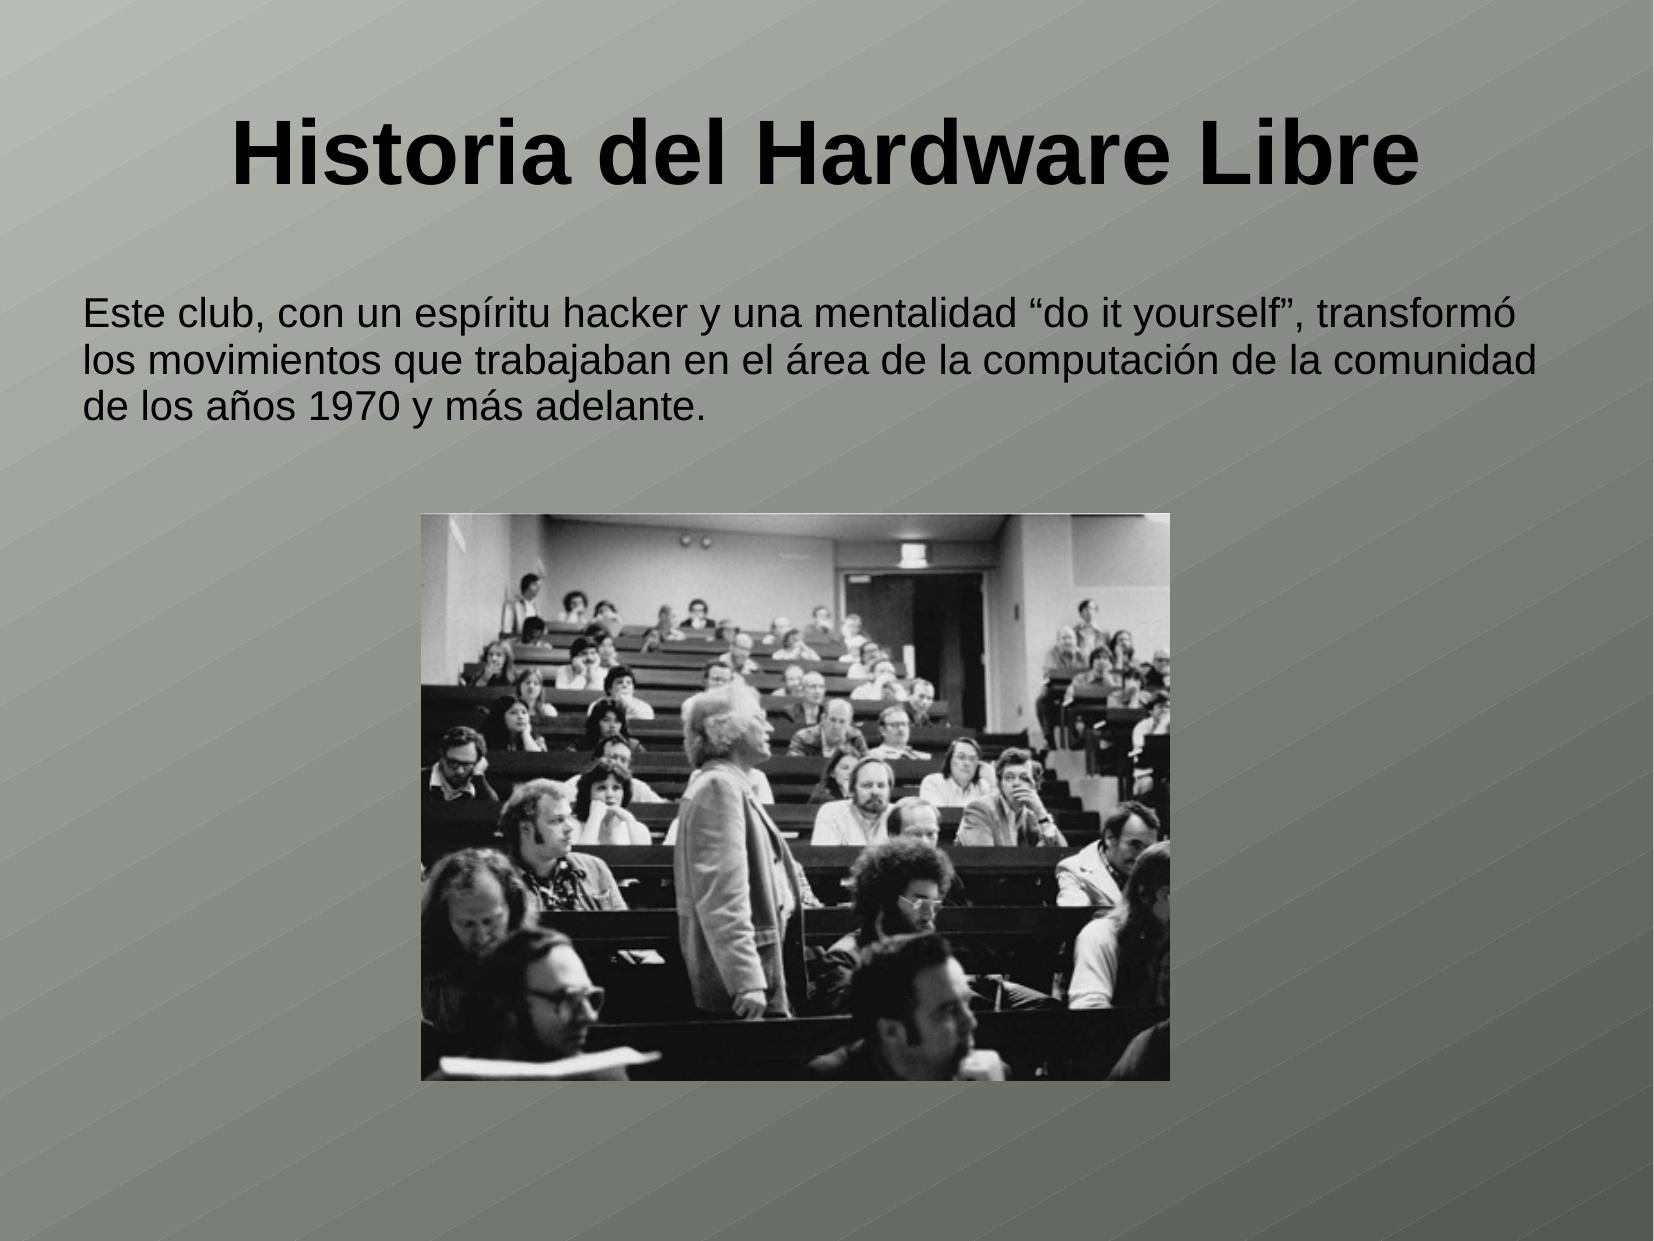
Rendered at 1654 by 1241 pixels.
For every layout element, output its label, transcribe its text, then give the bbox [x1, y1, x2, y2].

picture [421, 513, 1170, 1081]
title Historia del Hardware Libre [82, 49, 1571, 257]
list Este club, con un espíritu hacker y una mentalidad “do it yourself”, transformó los movimientos que trabajaban en el área de la computación de la comunidad de los años 1970 y más adelante. [82, 290, 1571, 1010]
